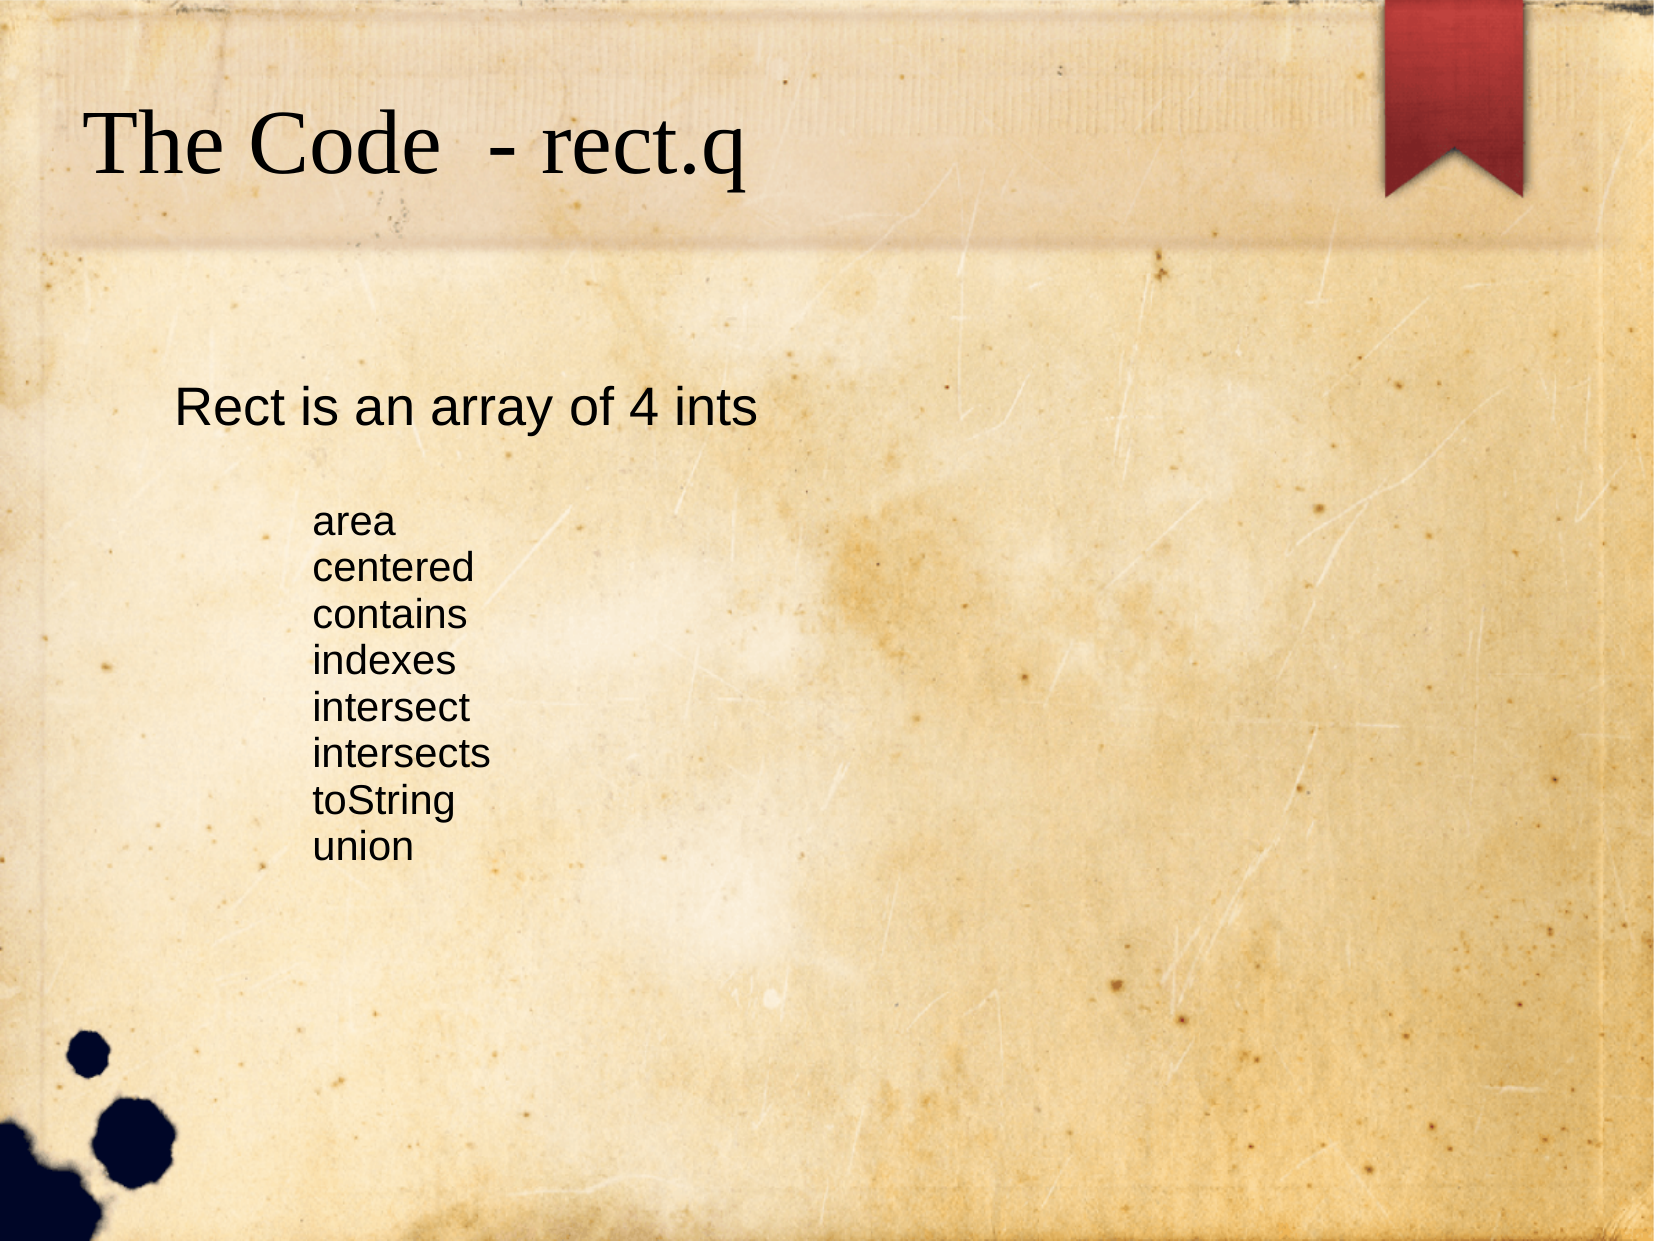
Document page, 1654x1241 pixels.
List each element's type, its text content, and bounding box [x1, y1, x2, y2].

text_box Rect is an array of 4 ints area centered contains indexes intersect intersects toString union [159, 369, 1362, 976]
title The Code - rect.q [82, 49, 1347, 237]
picture [0, 0, 1654, 1241]
